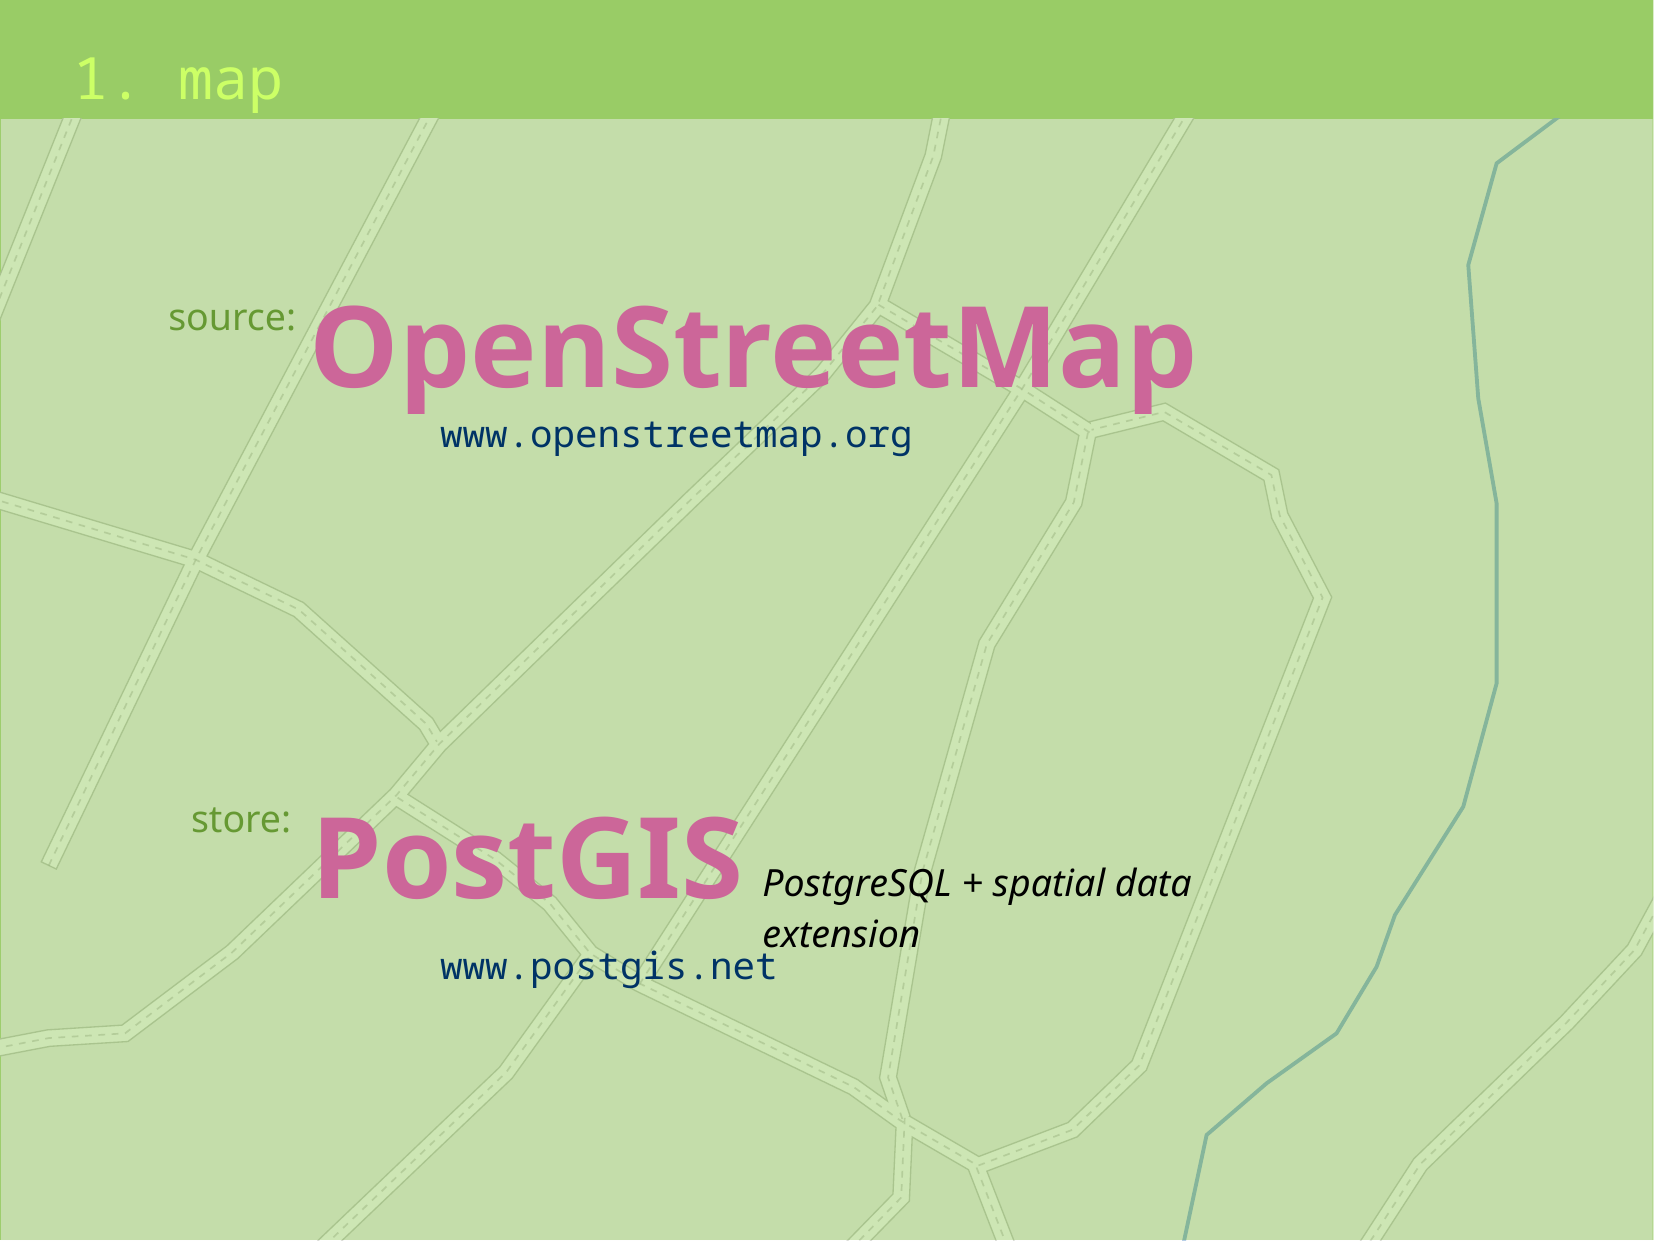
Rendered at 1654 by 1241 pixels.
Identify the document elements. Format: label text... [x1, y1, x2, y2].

text_box store: [176, 785, 296, 858]
text_box source: [153, 283, 295, 356]
text_box 1. map [59, 29, 299, 115]
picture [0, 118, 1654, 1241]
text_box www.openstreetmap.org [425, 400, 928, 461]
text_box OpenStreetMap [295, 259, 1093, 446]
text_box PostGIS [296, 770, 709, 957]
text_box www.postgis.net [425, 932, 793, 993]
text_box PostgreSQL + spatial data extension [747, 848, 1313, 921]
